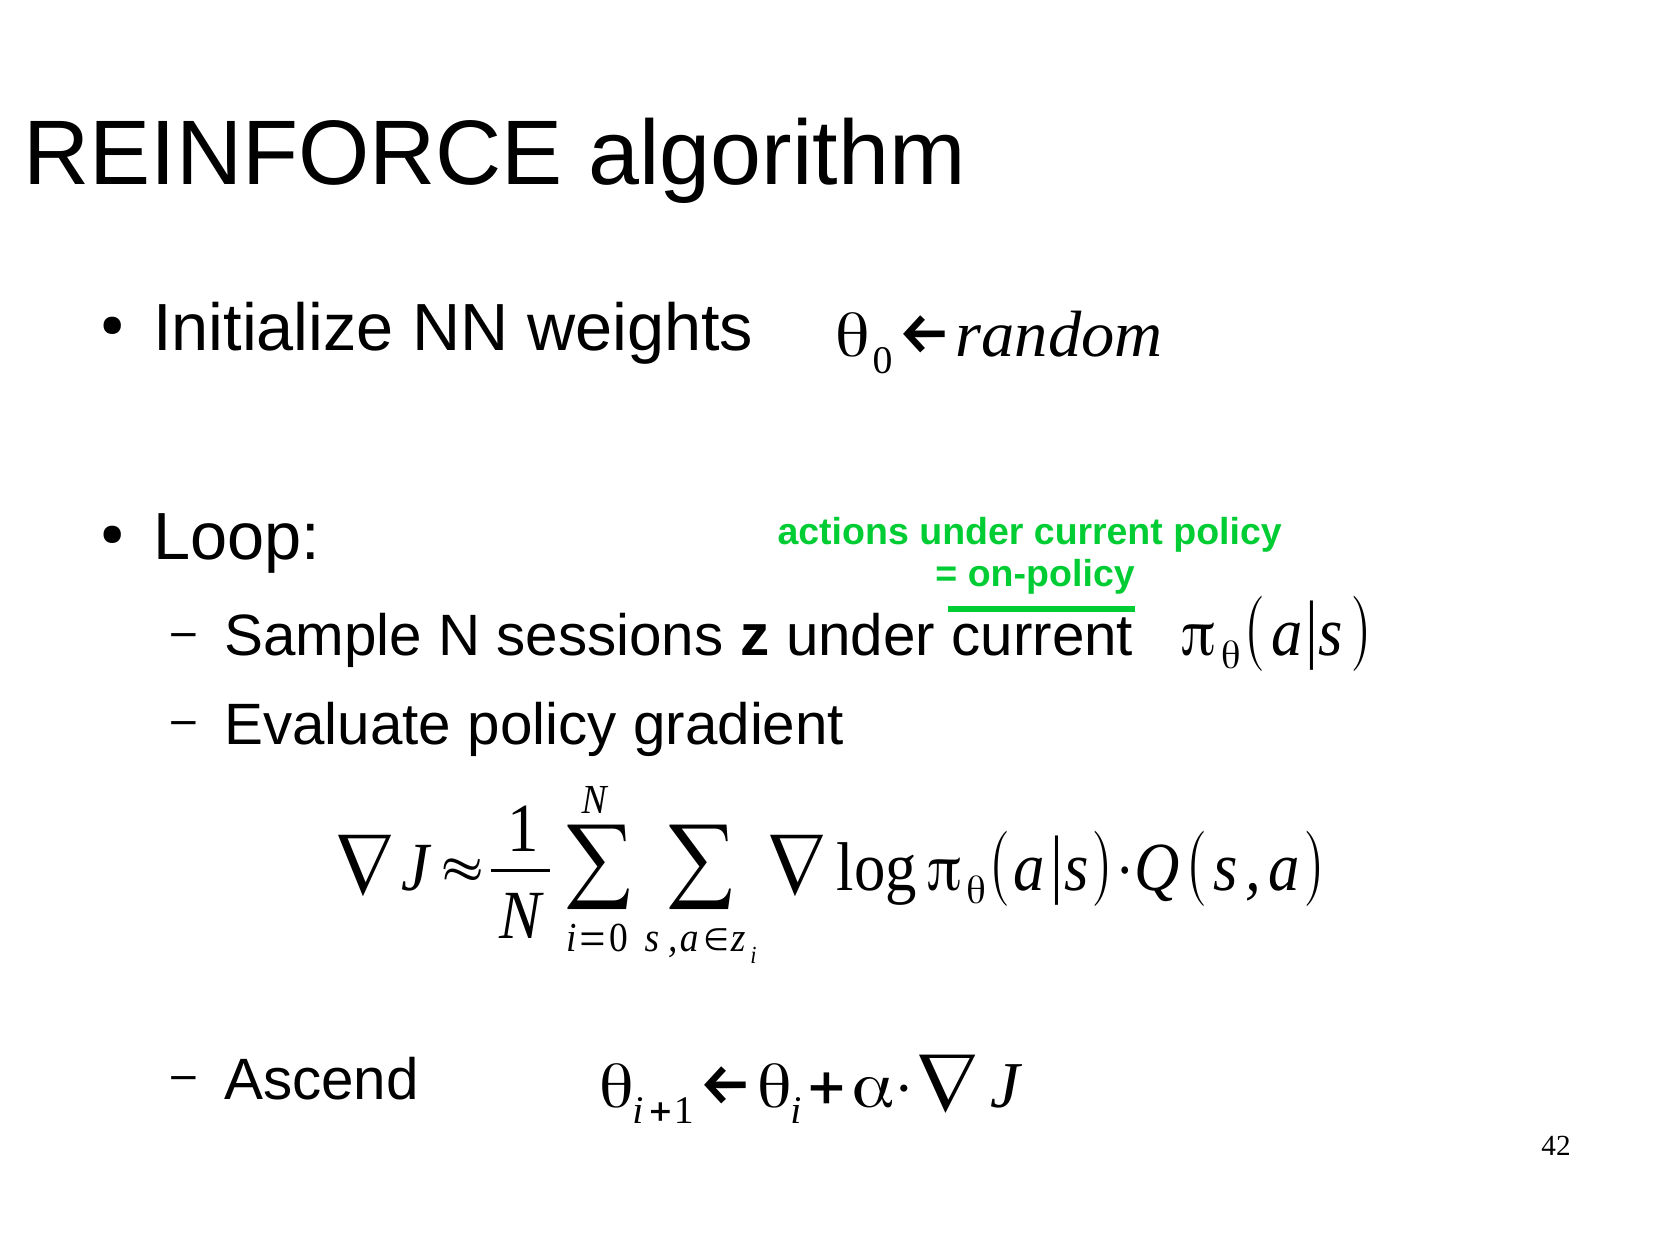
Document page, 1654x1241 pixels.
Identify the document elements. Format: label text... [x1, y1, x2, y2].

title REINFORCE algorithm [23, 49, 1512, 257]
list Initialize NN weights Loop: Sample N sessions z under current Evaluate policy gradient Ascend [82, 290, 1571, 1186]
chart [582, 1049, 1042, 1134]
chart [818, 299, 1179, 384]
chart [1166, 590, 1385, 674]
text_box actions under current policy = on-policy [762, 502, 1308, 602]
